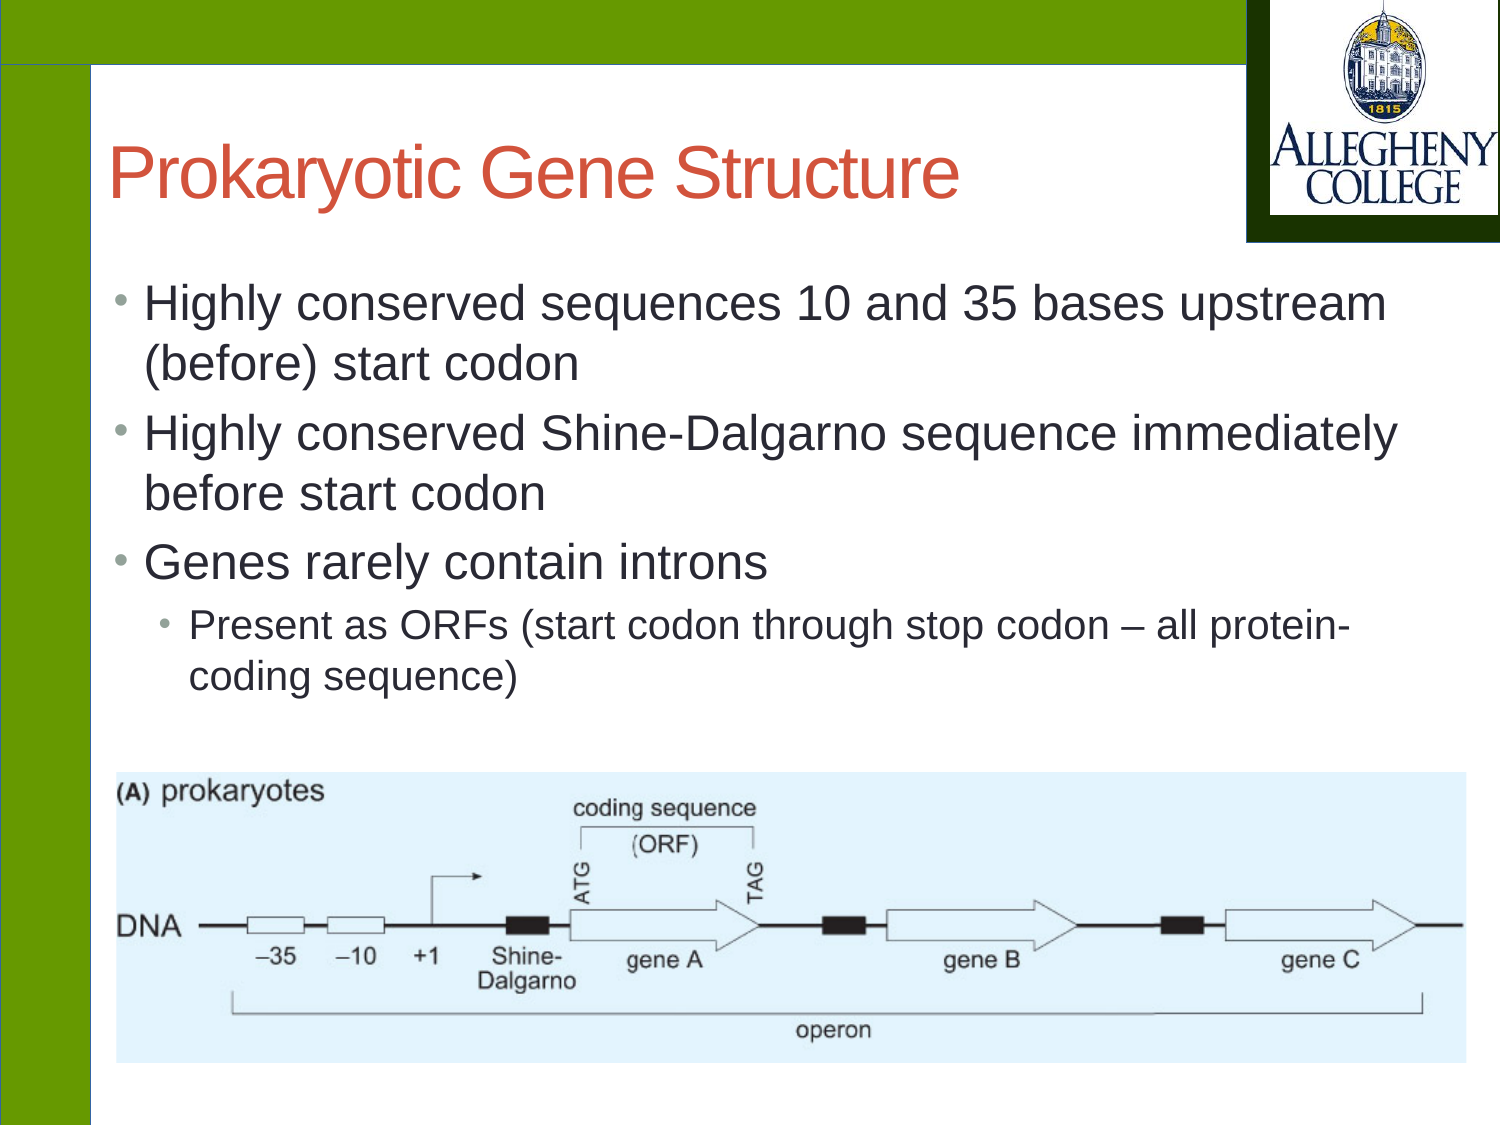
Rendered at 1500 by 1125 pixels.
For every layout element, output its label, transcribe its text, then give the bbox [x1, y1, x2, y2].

title Prokaryotic Gene Structure [92, 87, 1443, 251]
picture [116, 772, 1467, 1063]
list Highly conserved sequences 10 and 35 bases upstream (before) start codon Highly conserved Shine-Dalgarno sequence immediately before start codon Genes rarely contain introns Present as ORFs (start codon through stop codon – all protein-coding sequence) [98, 262, 1449, 1063]
text_box [0, 0, 1500, 1125]
picture [1270, 0, 1498, 216]
